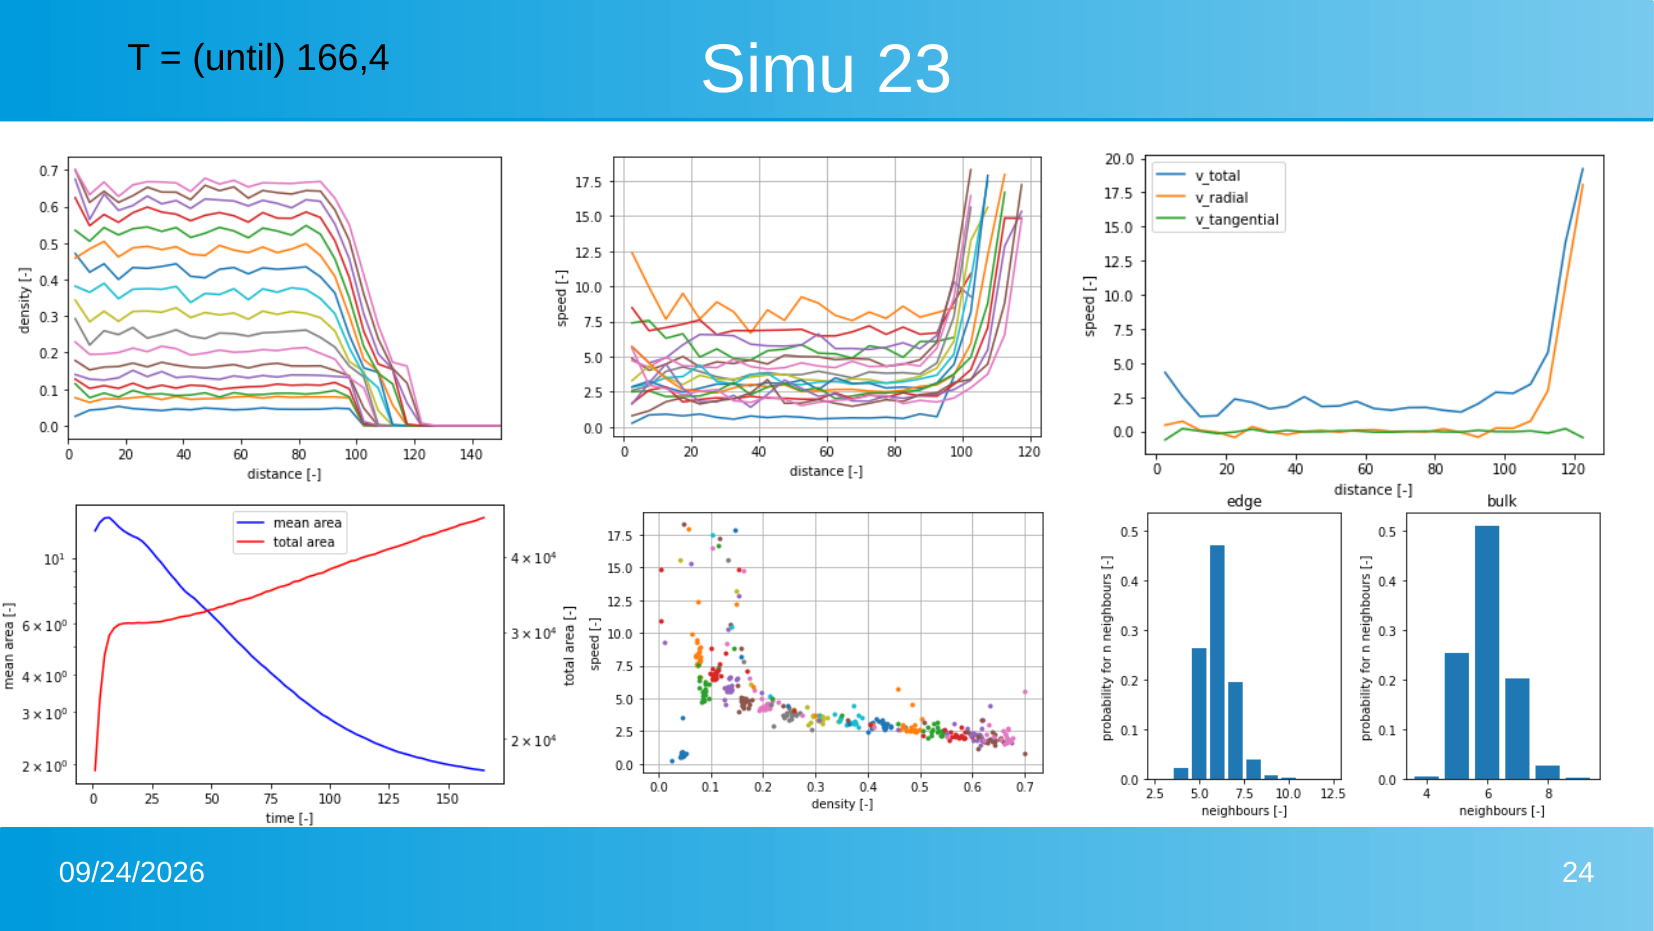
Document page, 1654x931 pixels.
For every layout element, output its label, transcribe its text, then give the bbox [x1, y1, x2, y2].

picture [11, 149, 510, 488]
text_box T = (until) 166,4 [112, 29, 451, 87]
picture [0, 497, 1051, 832]
title Simu 23 [59, 29, 1595, 108]
picture [1075, 144, 1613, 826]
picture [548, 149, 1051, 485]
